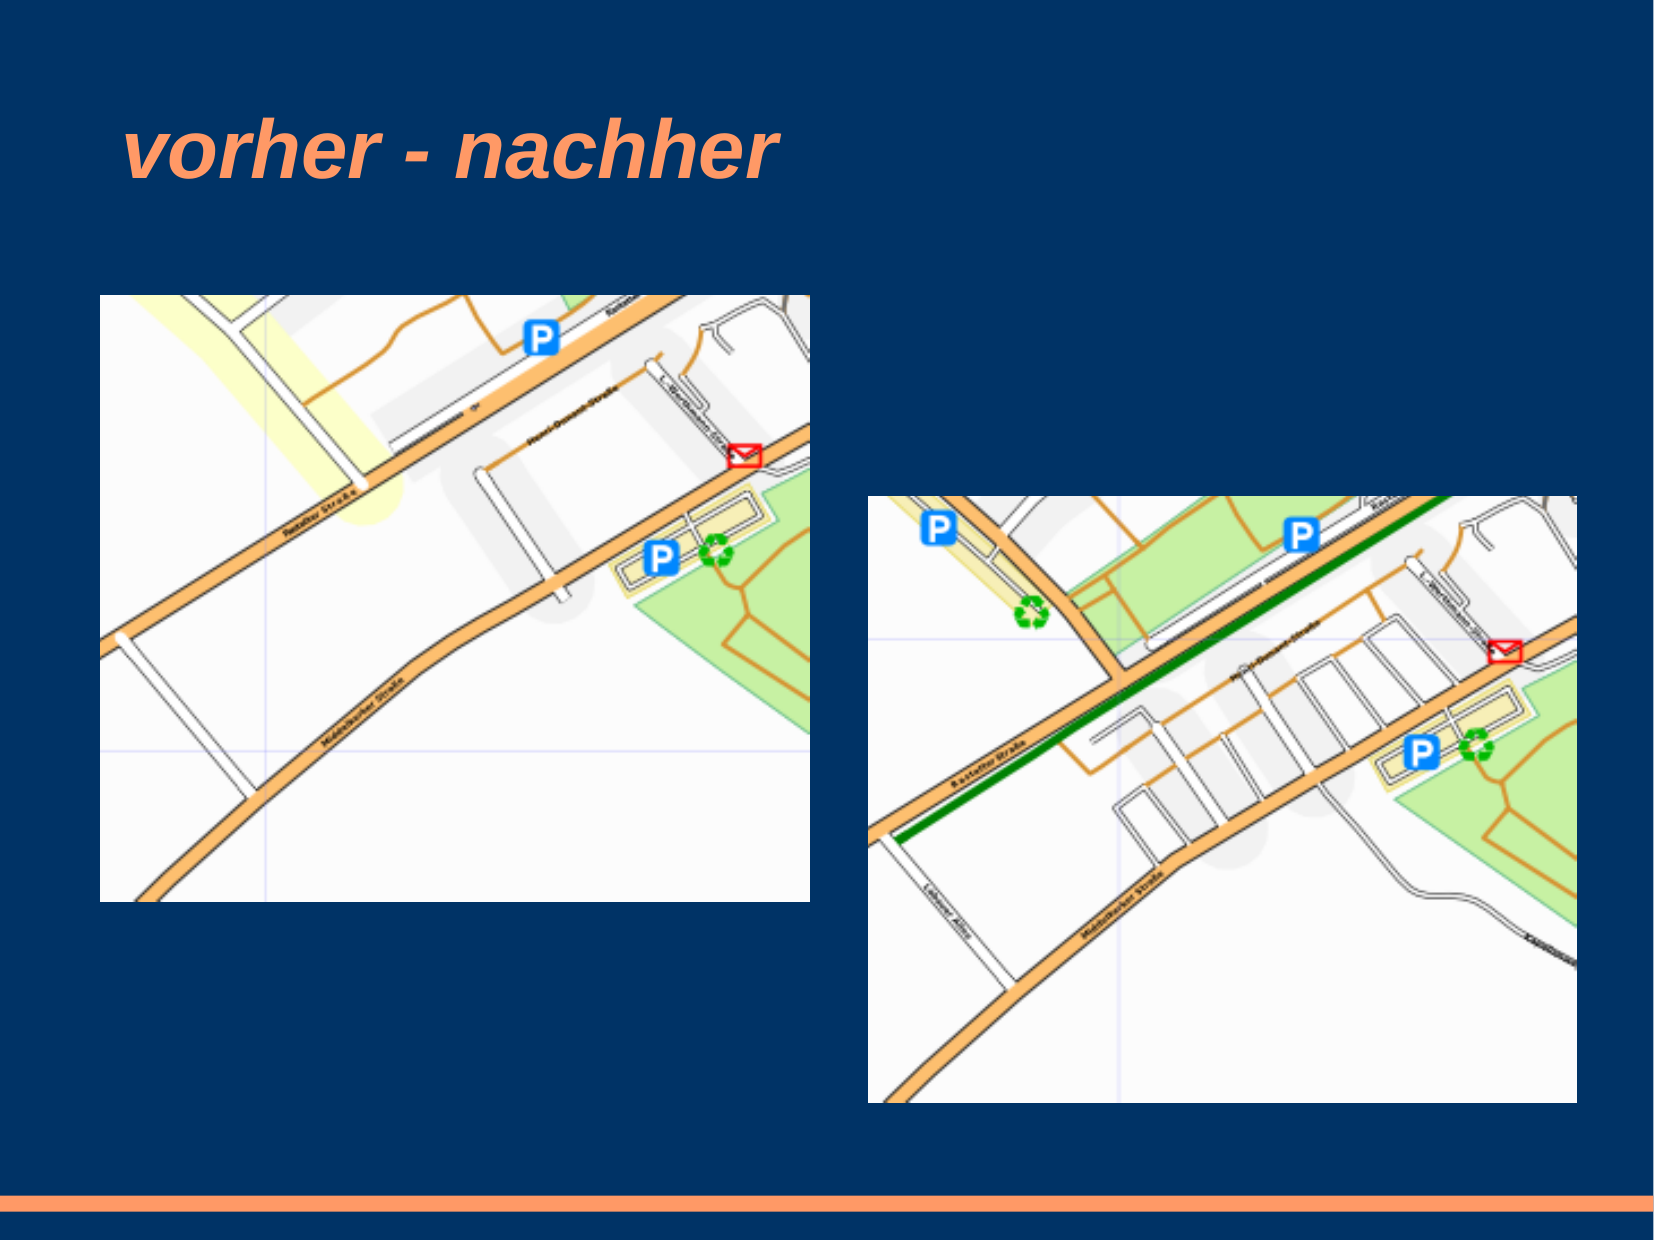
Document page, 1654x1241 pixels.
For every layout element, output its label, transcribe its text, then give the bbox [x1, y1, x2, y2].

picture [868, 496, 1577, 1103]
picture [100, 295, 810, 902]
title vorher - nachher [121, 46, 1534, 254]
